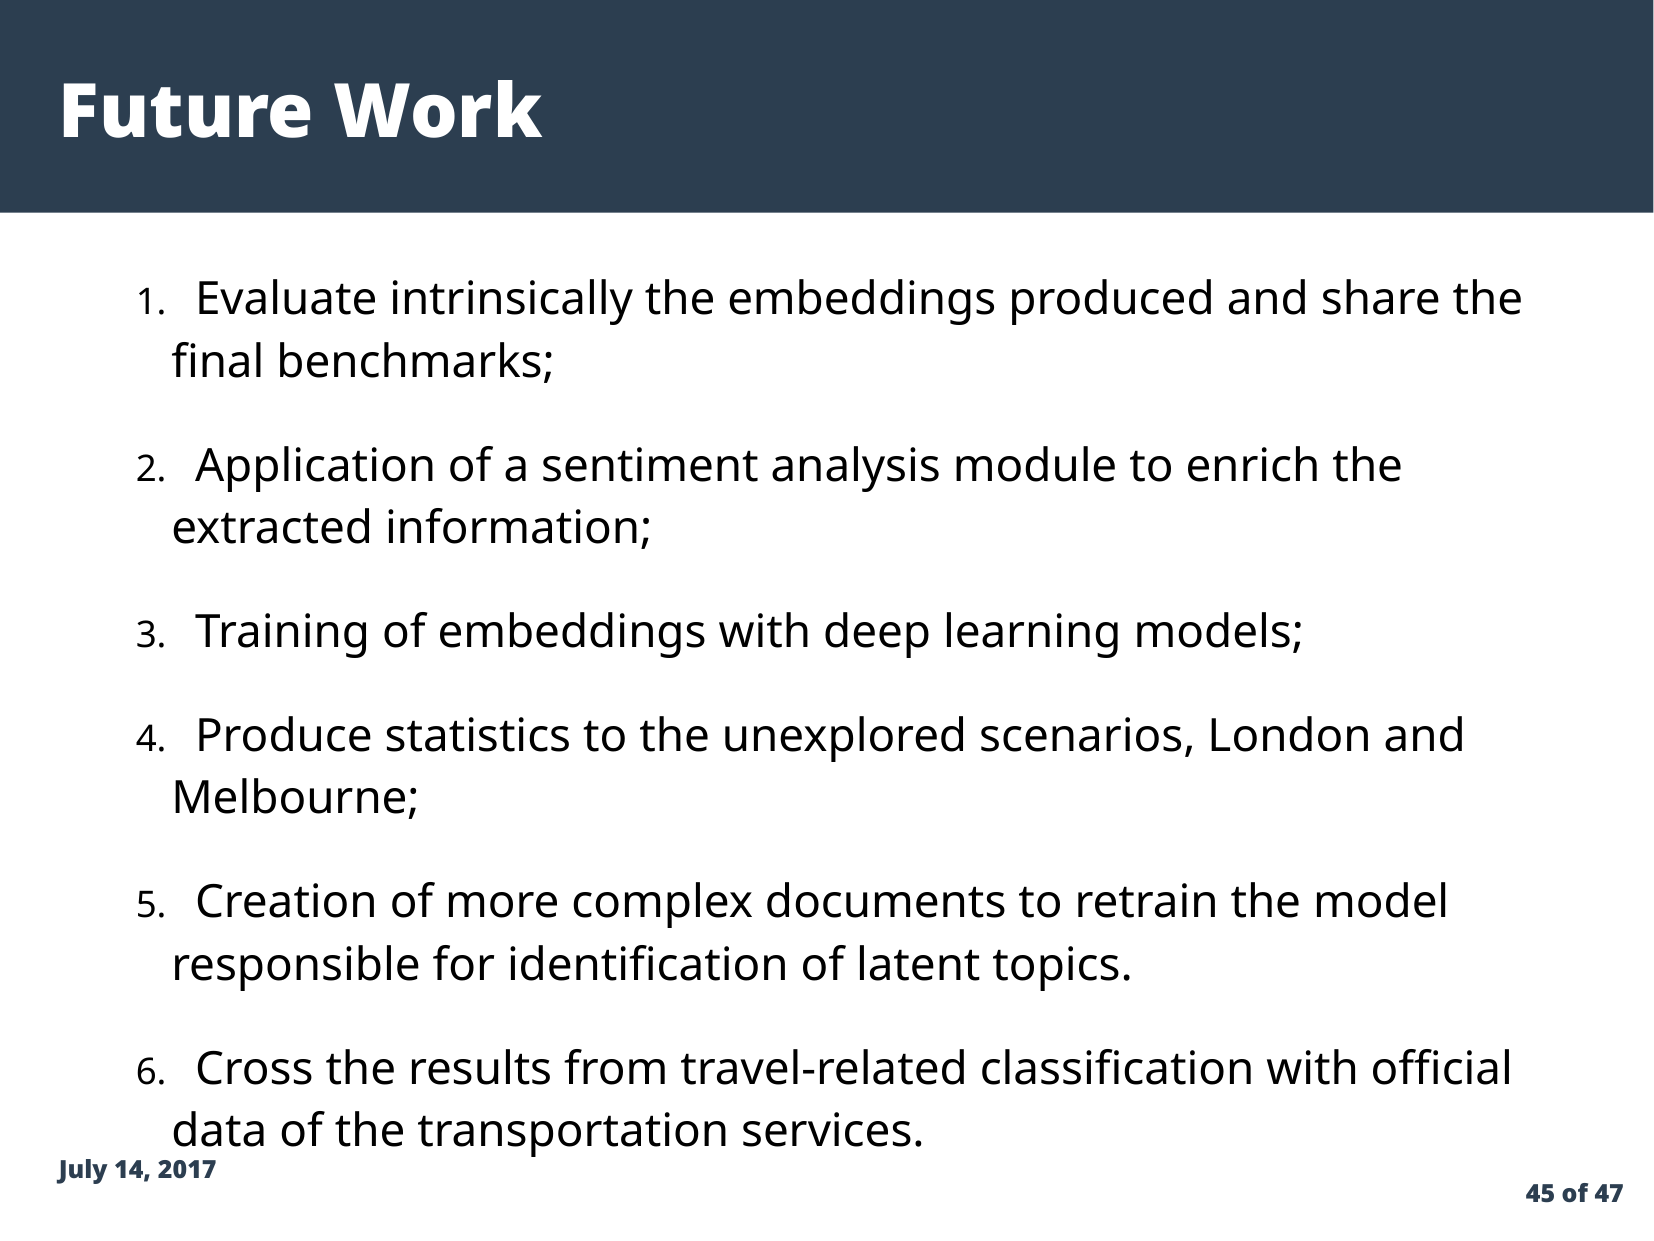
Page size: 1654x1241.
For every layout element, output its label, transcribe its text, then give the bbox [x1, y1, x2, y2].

title Future Work [59, 29, 1595, 187]
text_box Evaluate intrinsically the embeddings produced and share the final benchmarks; Application of a sentiment analysis module to enrich the extracted information; Training of embeddings with deep learning models; Produce statistics to the unexplored scenarios, London and Melbourne; Creation of more complex documents to retrain the model responsible for identification of latent topics. Cross the results from travel-related classification with official data of the transportation services. [82, 265, 1595, 1062]
